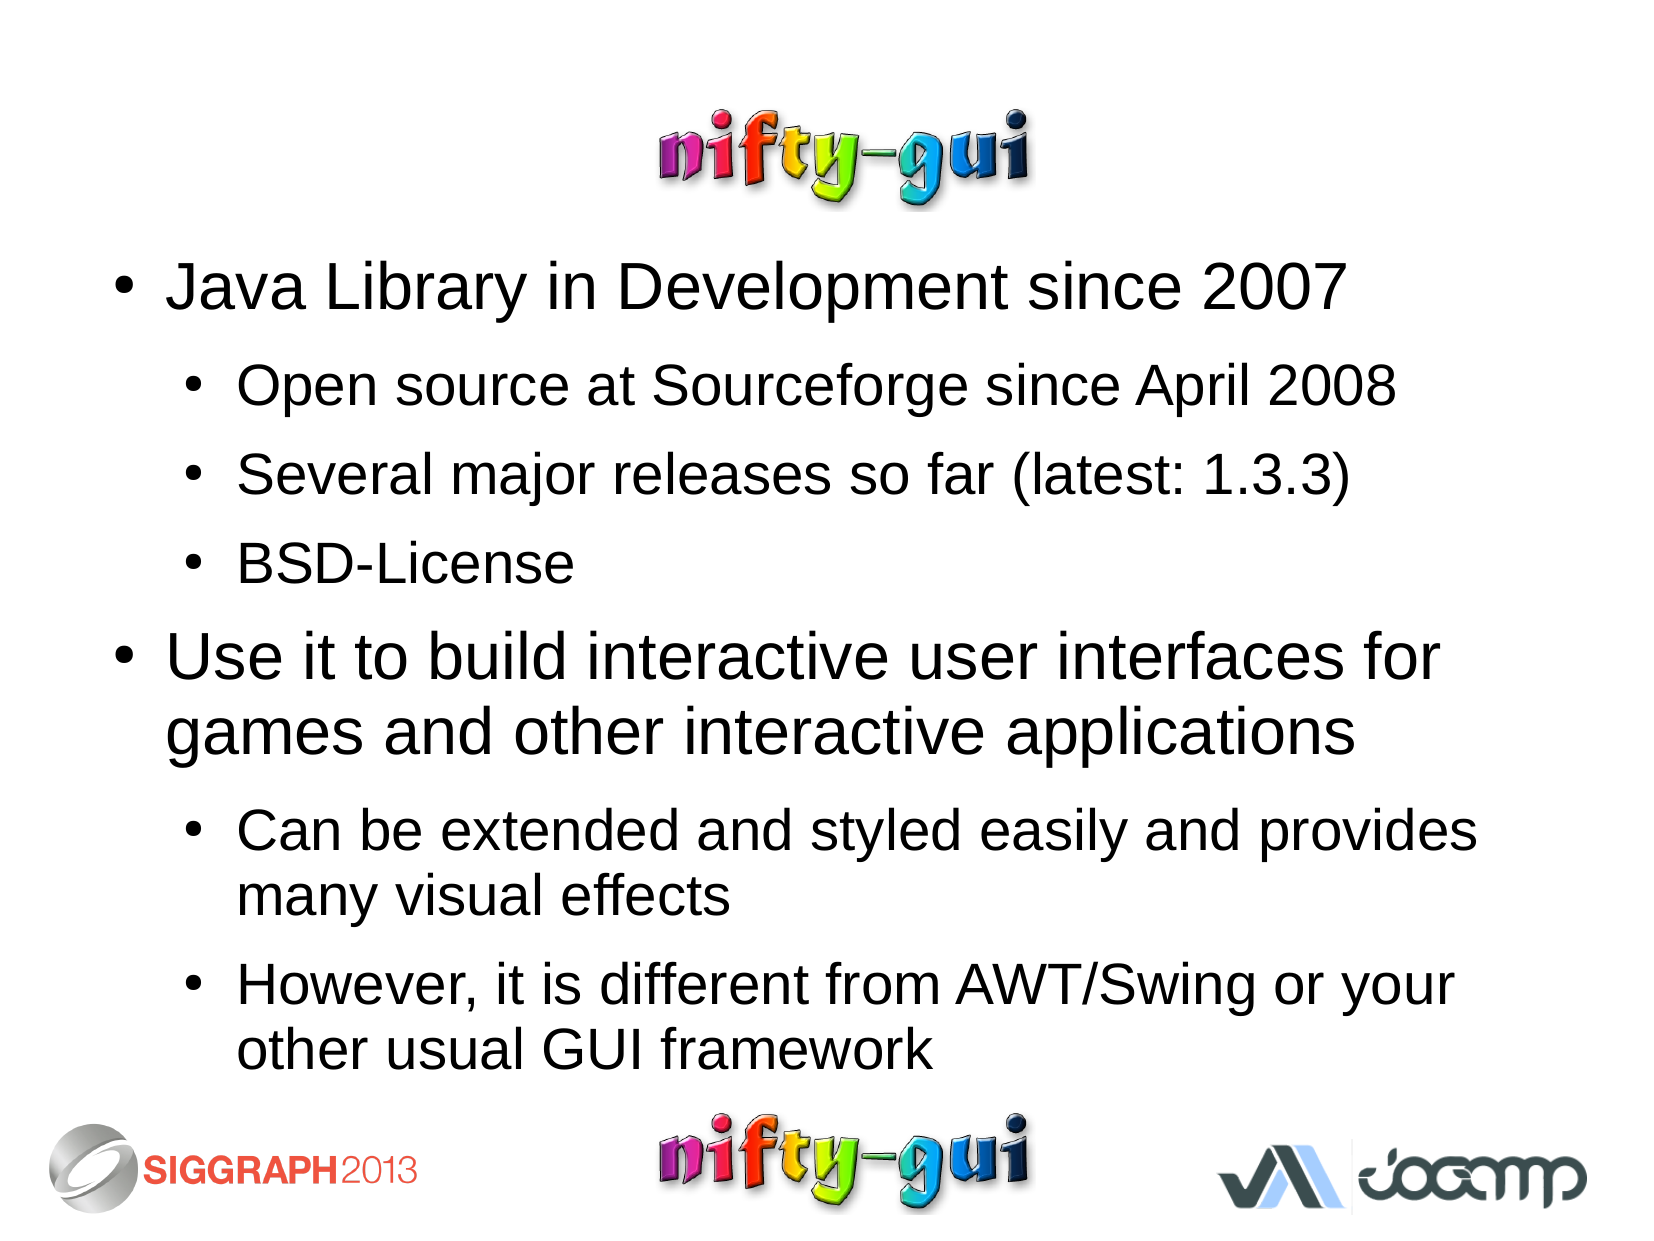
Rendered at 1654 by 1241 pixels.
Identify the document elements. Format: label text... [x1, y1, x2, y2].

list Java Library in Development since 2007 Open source at Sourceforge since April 2008 Several major releases so far (latest: 1.3.3) BSD-License Use it to build interactive user interfaces for games and other interactive applications Can be extended and styled easily and provides many visual effects However, it is different from AWT/Swing or your other usual GUI framework [94, 248, 1583, 1082]
picture [1215, 1139, 1587, 1215]
picture [45, 1122, 421, 1215]
picture [652, 104, 1036, 212]
picture [652, 1108, 1036, 1216]
